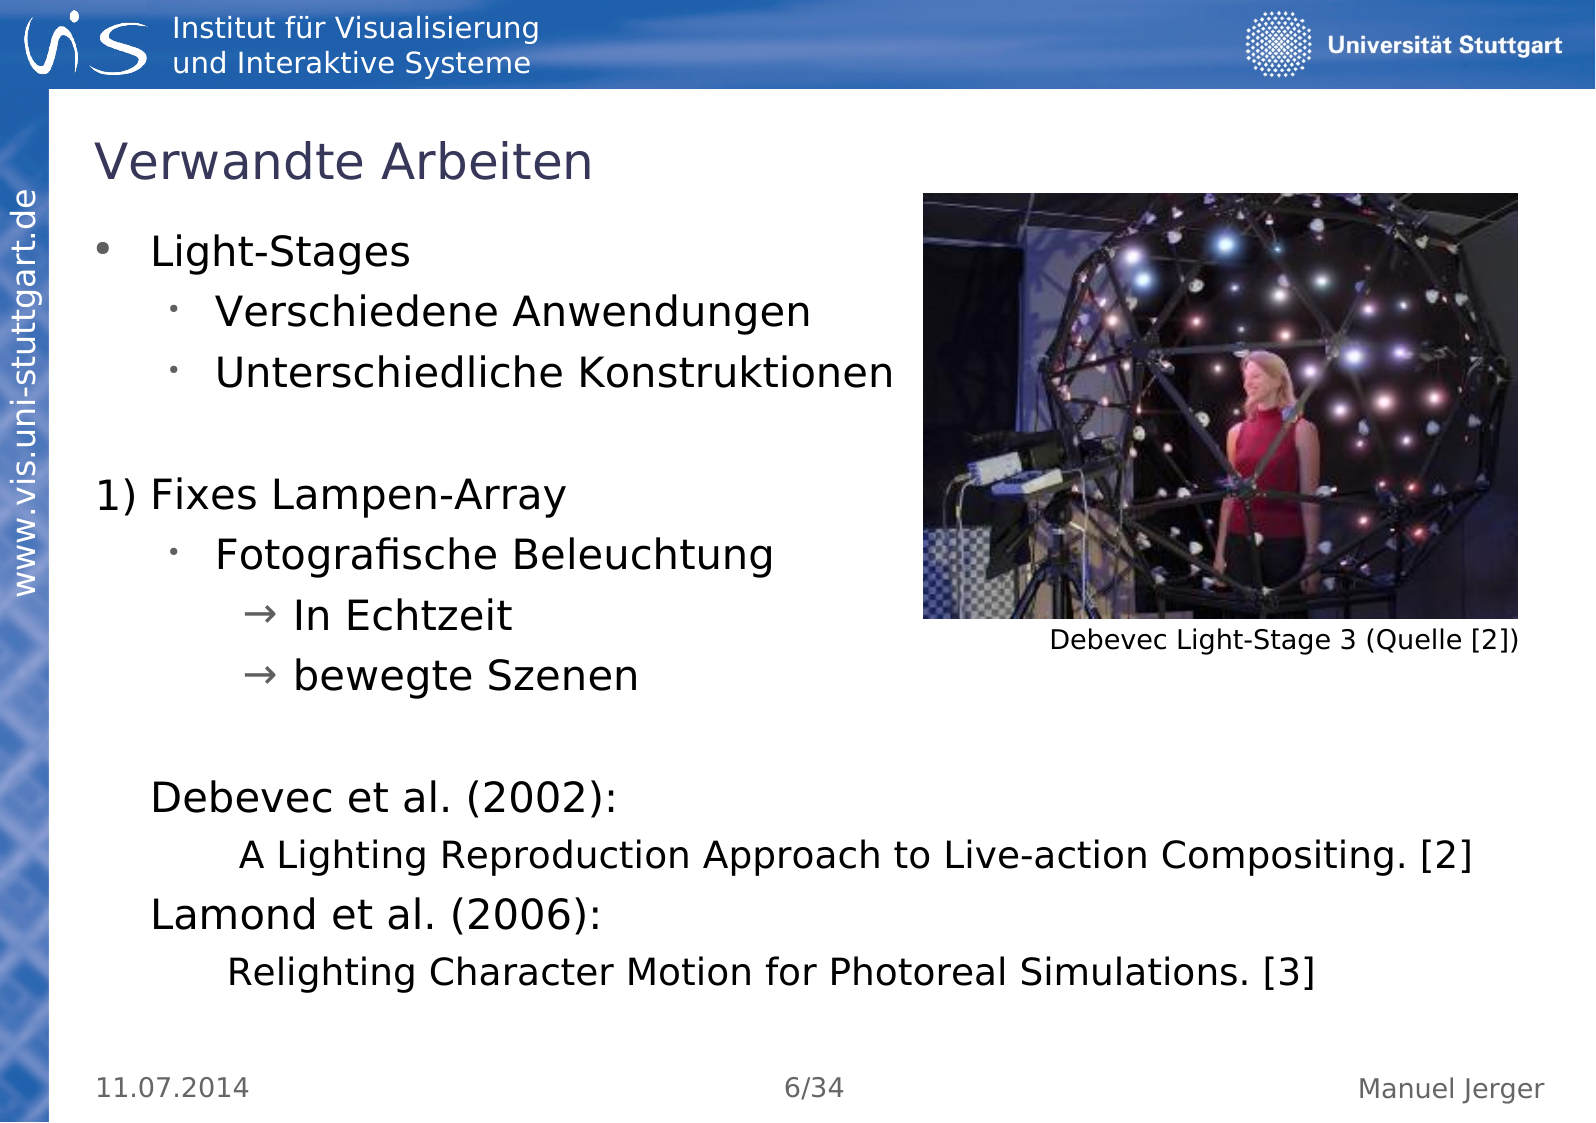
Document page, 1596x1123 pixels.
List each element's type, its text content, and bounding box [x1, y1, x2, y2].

picture [0, 0, 49, 1122]
list Light-Stages Verschiedene Anwendungen Unterschiedliche Konstruktionen Fixes Lampen-Array Fotografische Beleuchtung In Echtzeit bewegte Szenen Debevec et al. (2002): A Lighting Reproduction Approach to Live-action Compositing. [2] Lamond et al. (2006): Relighting Character Motion for Photoreal Simulations. [3] [94, 224, 1548, 1052]
picture [24, 0, 1596, 89]
text_box 1) [39, 468, 166, 534]
picture [923, 193, 1518, 619]
text_box Debevec Light-Stage 3 (Quelle [2]) [929, 622, 1596, 688]
title Verwandte Arbeiten [94, 117, 1534, 201]
